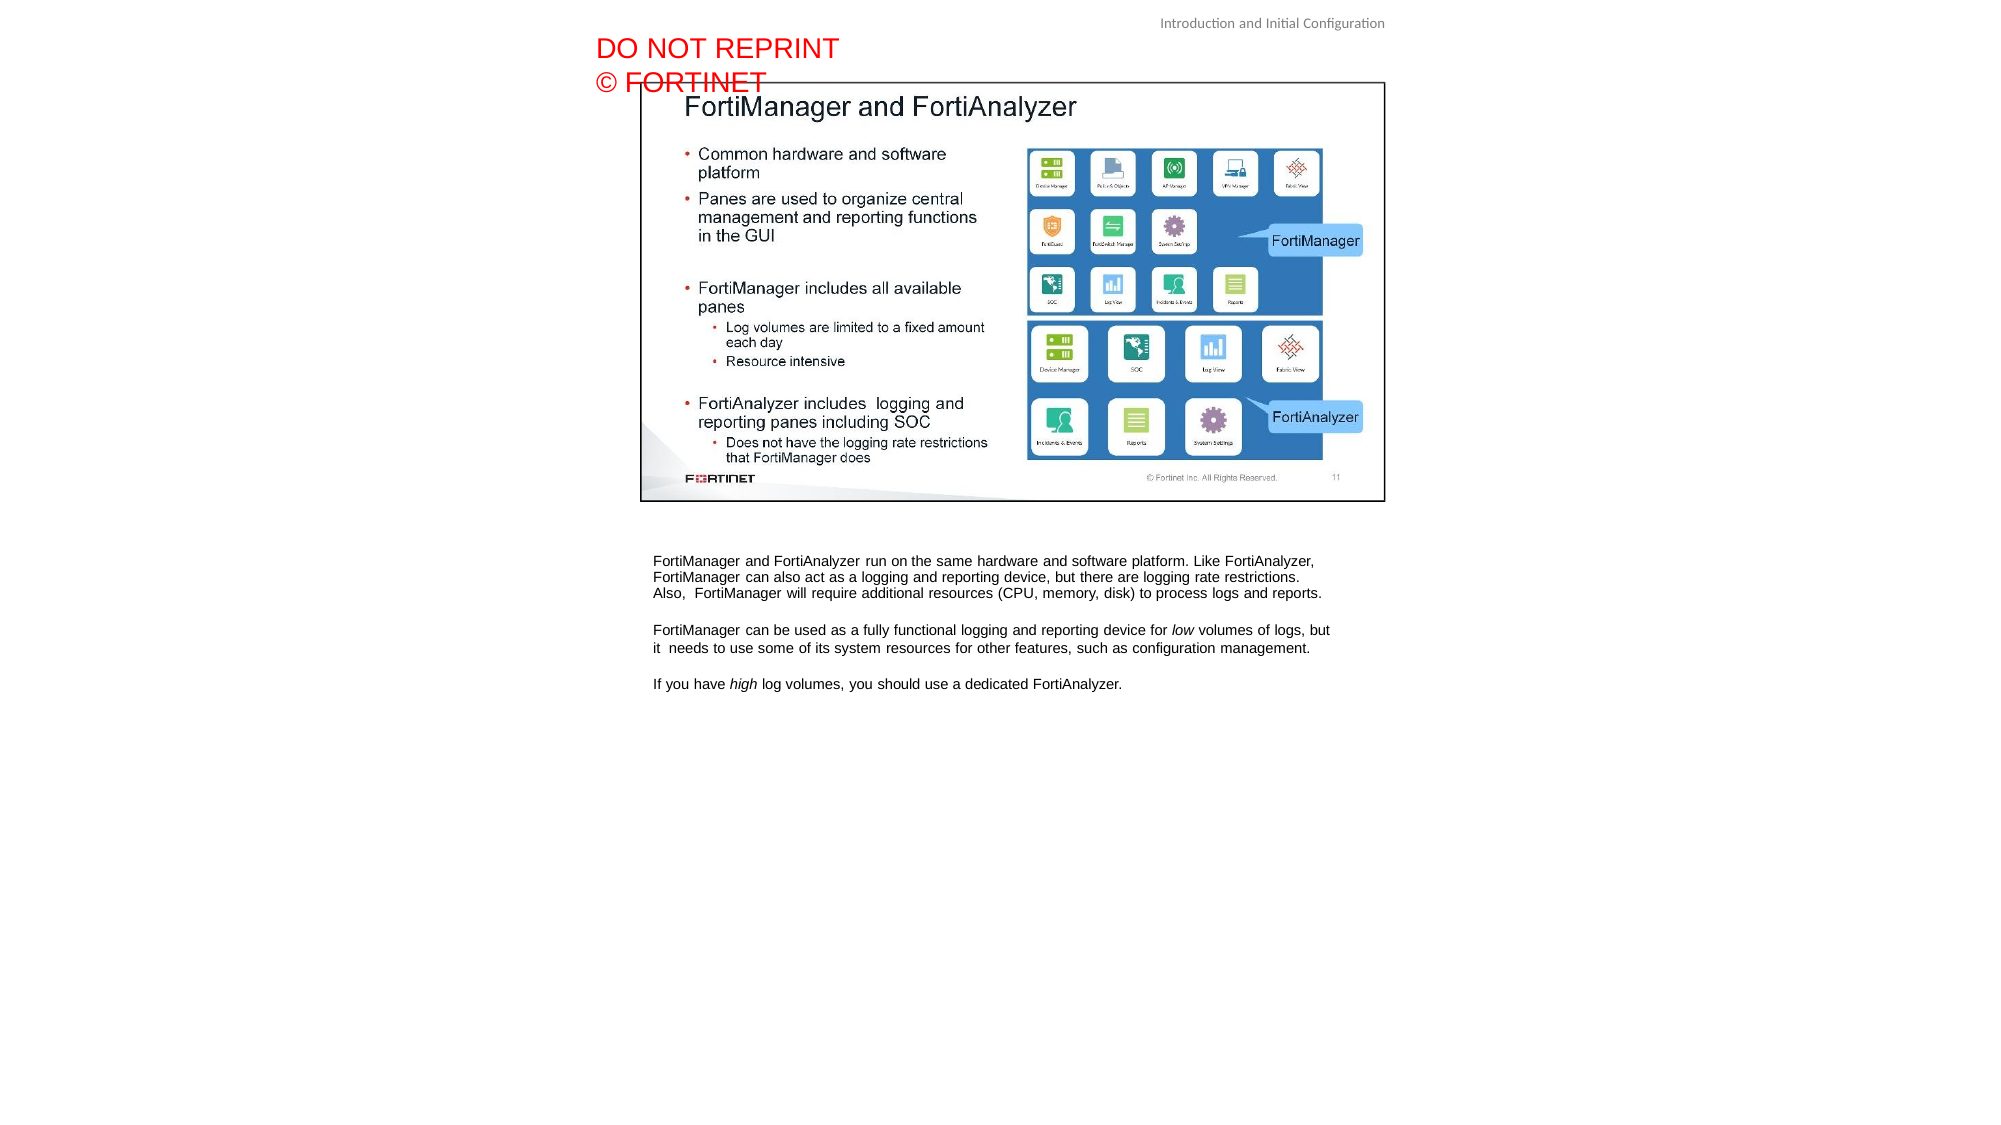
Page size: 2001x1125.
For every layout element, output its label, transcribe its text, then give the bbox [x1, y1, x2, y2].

text_box Introduction and Initial Configuration [1158, 11, 1386, 32]
text_box DO NOT REPRINT © FORTINET [594, 28, 841, 98]
text_box [640, 81, 1386, 502]
text_box FortiManager and FortiAnalyzer run on the same hardware and software platform. Like FortiAnalyzer, FortiManager can also act as a logging and reporting device, but there are logging rate restrictions. Also, FortiManager will require additional resources (CPU, memory, disk) to process logs and reports. FortiManager can be used as a fully functional logging and reporting device for low volumes of logs, but it needs to use some of its system resources for other features, such as configuration management. If you have high log volumes, you should use a dedicated FortiAnalyzer. [651, 550, 1343, 694]
picture [642, 92, 1373, 500]
